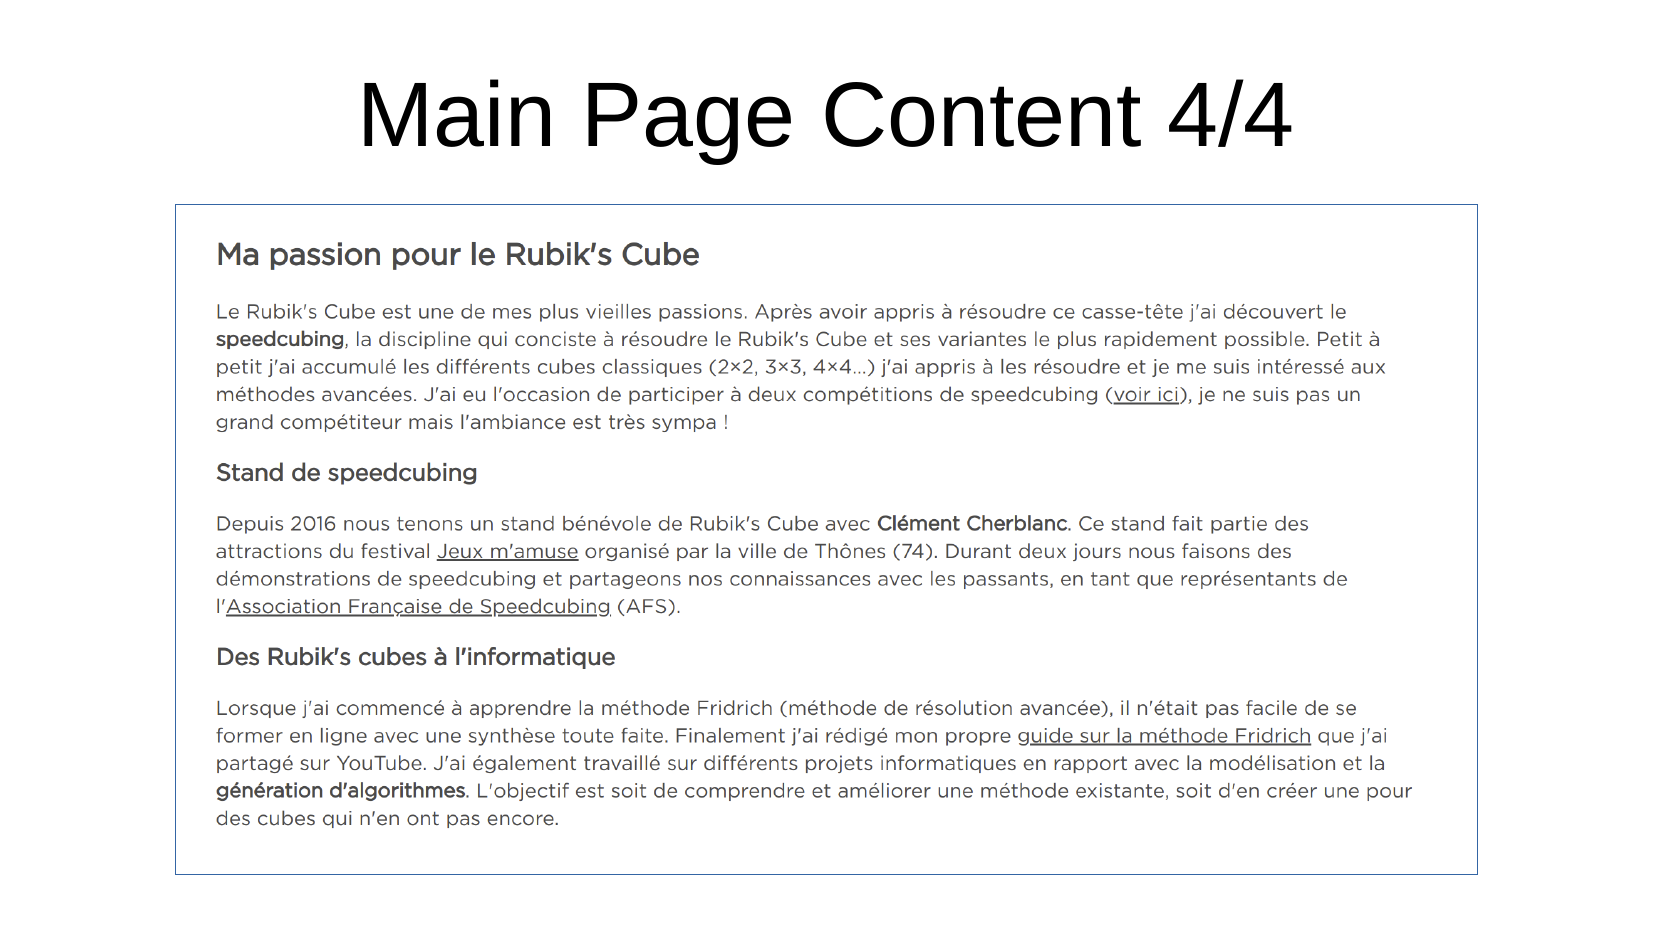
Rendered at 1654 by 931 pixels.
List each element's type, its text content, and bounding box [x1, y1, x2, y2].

picture [175, 204, 1478, 875]
title Main Page Content 4/4 [82, 37, 1571, 193]
